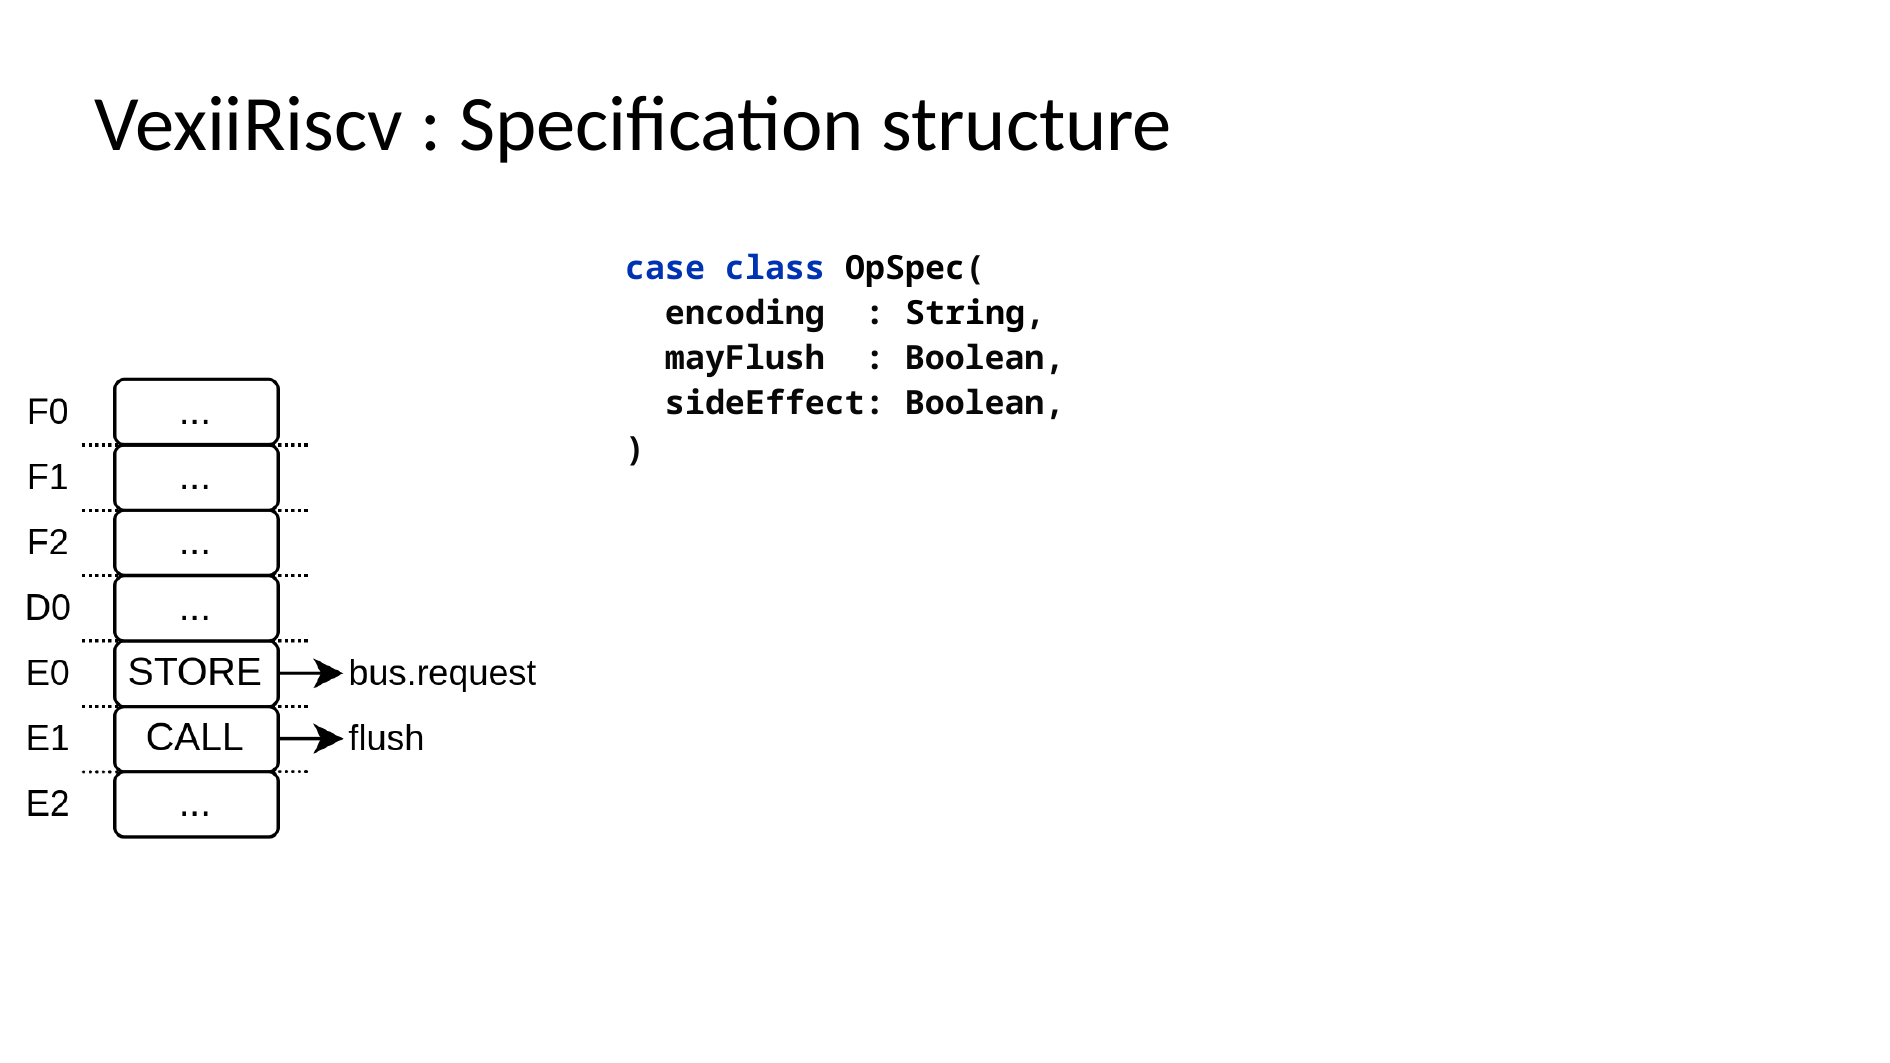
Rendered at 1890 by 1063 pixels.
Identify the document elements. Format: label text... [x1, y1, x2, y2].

title VexiiRiscv : Specification structure [94, 42, 1796, 220]
text_box case class OpSpec( encoding : String, mayFlush : Boolean, sideEffect: Boolean, ) [610, 236, 1890, 1063]
picture [0, 345, 603, 875]
